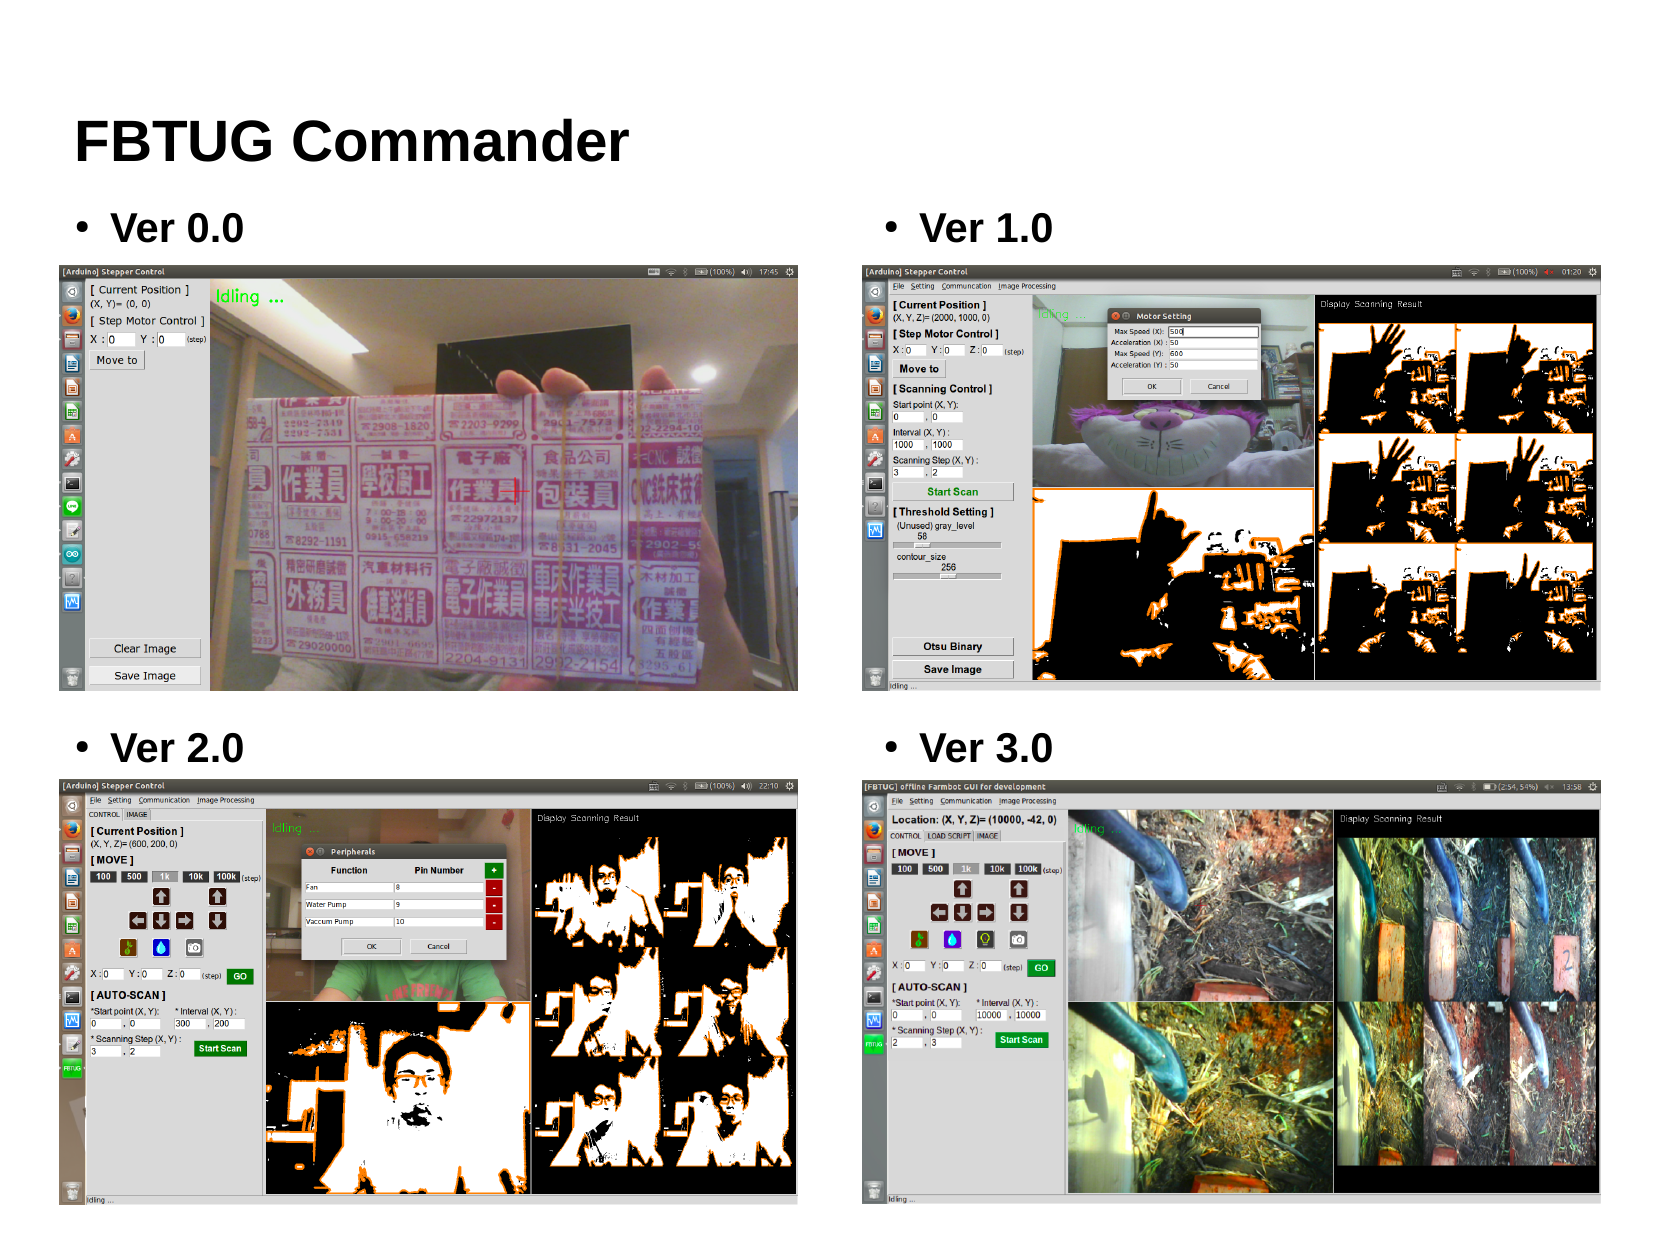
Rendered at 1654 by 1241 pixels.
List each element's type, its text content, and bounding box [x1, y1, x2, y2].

picture [59, 265, 798, 691]
text_box FBTUG Commander [60, 101, 1201, 182]
text_box Ver 2.0 [60, 717, 331, 779]
text_box Ver 3.0 [869, 717, 1140, 779]
text_box Ver 0.0 [60, 197, 331, 260]
picture [59, 779, 798, 1205]
picture [862, 779, 1601, 1205]
picture [862, 265, 1601, 691]
text_box Ver 1.0 [869, 197, 1140, 260]
